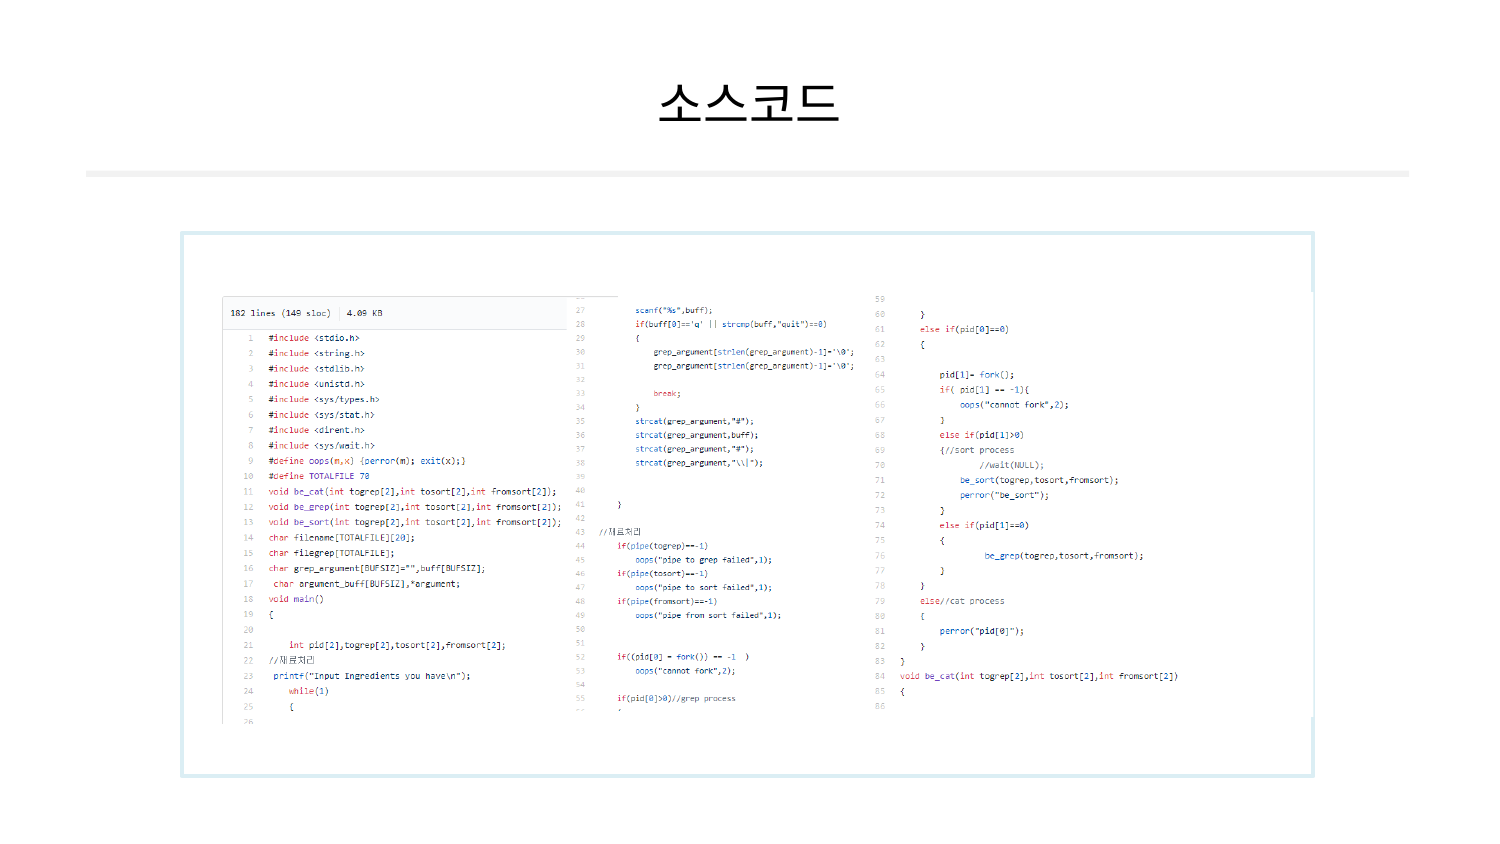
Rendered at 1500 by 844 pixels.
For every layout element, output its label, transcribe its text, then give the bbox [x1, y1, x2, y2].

picture [194, 285, 1314, 724]
title 소스코드 [75, 33, 1425, 174]
